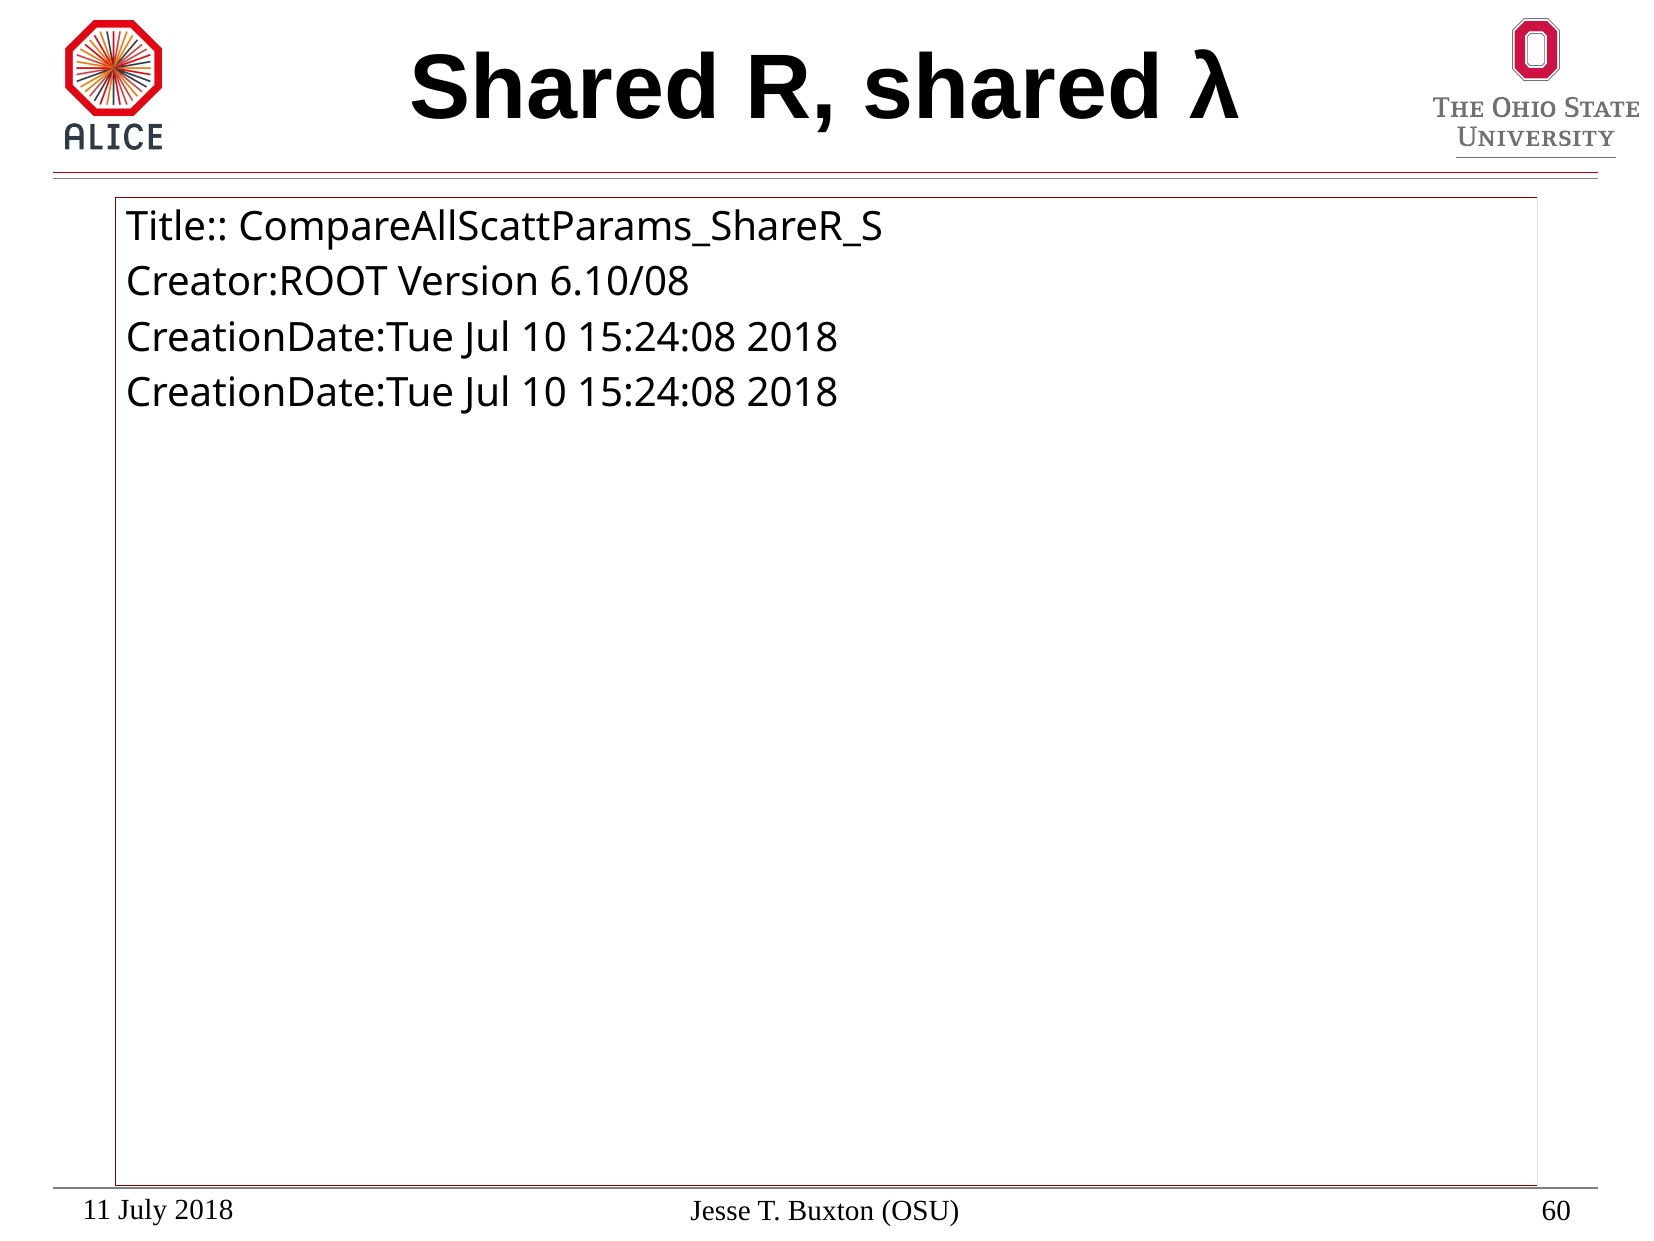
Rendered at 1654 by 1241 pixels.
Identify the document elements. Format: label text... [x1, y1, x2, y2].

picture [112, 195, 1538, 1186]
title Shared R, shared λ [137, 1, 1513, 172]
picture [65, 20, 137, 150]
picture [1513, 5, 1642, 171]
